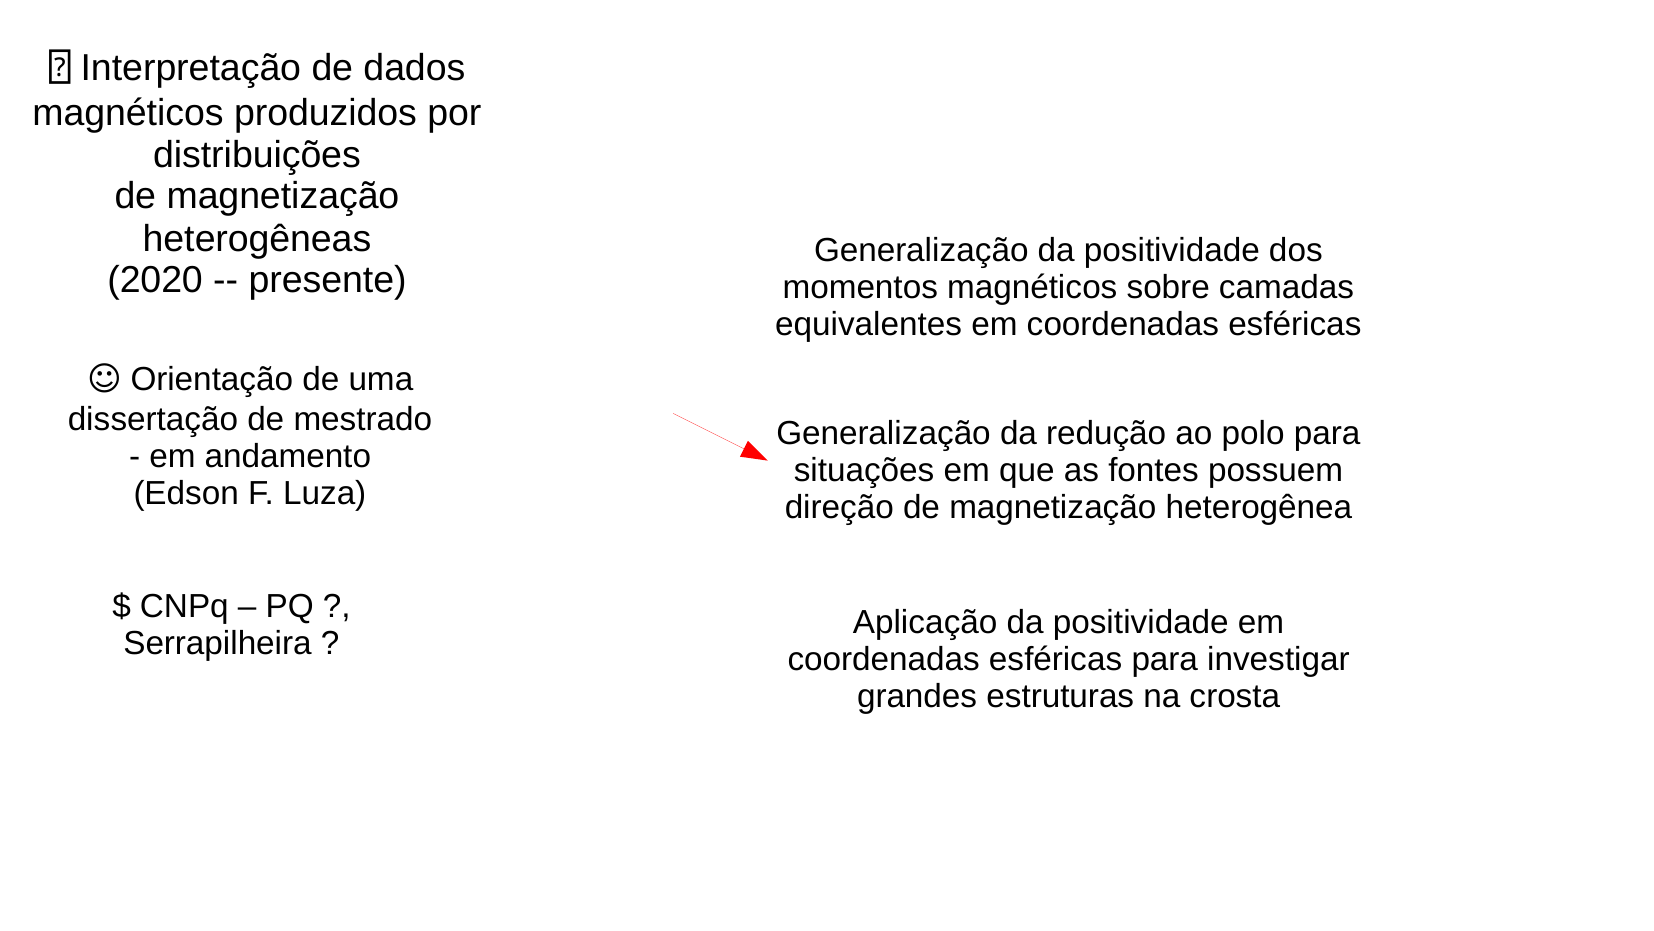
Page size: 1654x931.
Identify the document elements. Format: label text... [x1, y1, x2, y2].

text_box Aplicação da positividade em coordenadas esféricas para investigar grandes estruturas na crosta [755, 596, 1382, 723]
text_box Generalização da positividade dos momentos magnéticos sobre camadas equivalentes em coordenadas esféricas [755, 224, 1382, 351]
text_box $ CNPq – PQ ?, Serrapilheira ? [97, 580, 440, 669]
text_box ☺ Orientação de uma dissertação de mestrado - em andamento (Edson F. Luza) [53, 347, 473, 524]
text_box Generalização da redução ao polo para situações em que as fontes possuem direção de magnetização heterogênea [755, 407, 1382, 534]
text_box ⍰ Interpretação de dados magnéticos produzidos por distribuições de magnetização heterogêneas (2020 -- presente) [17, 32, 508, 314]
